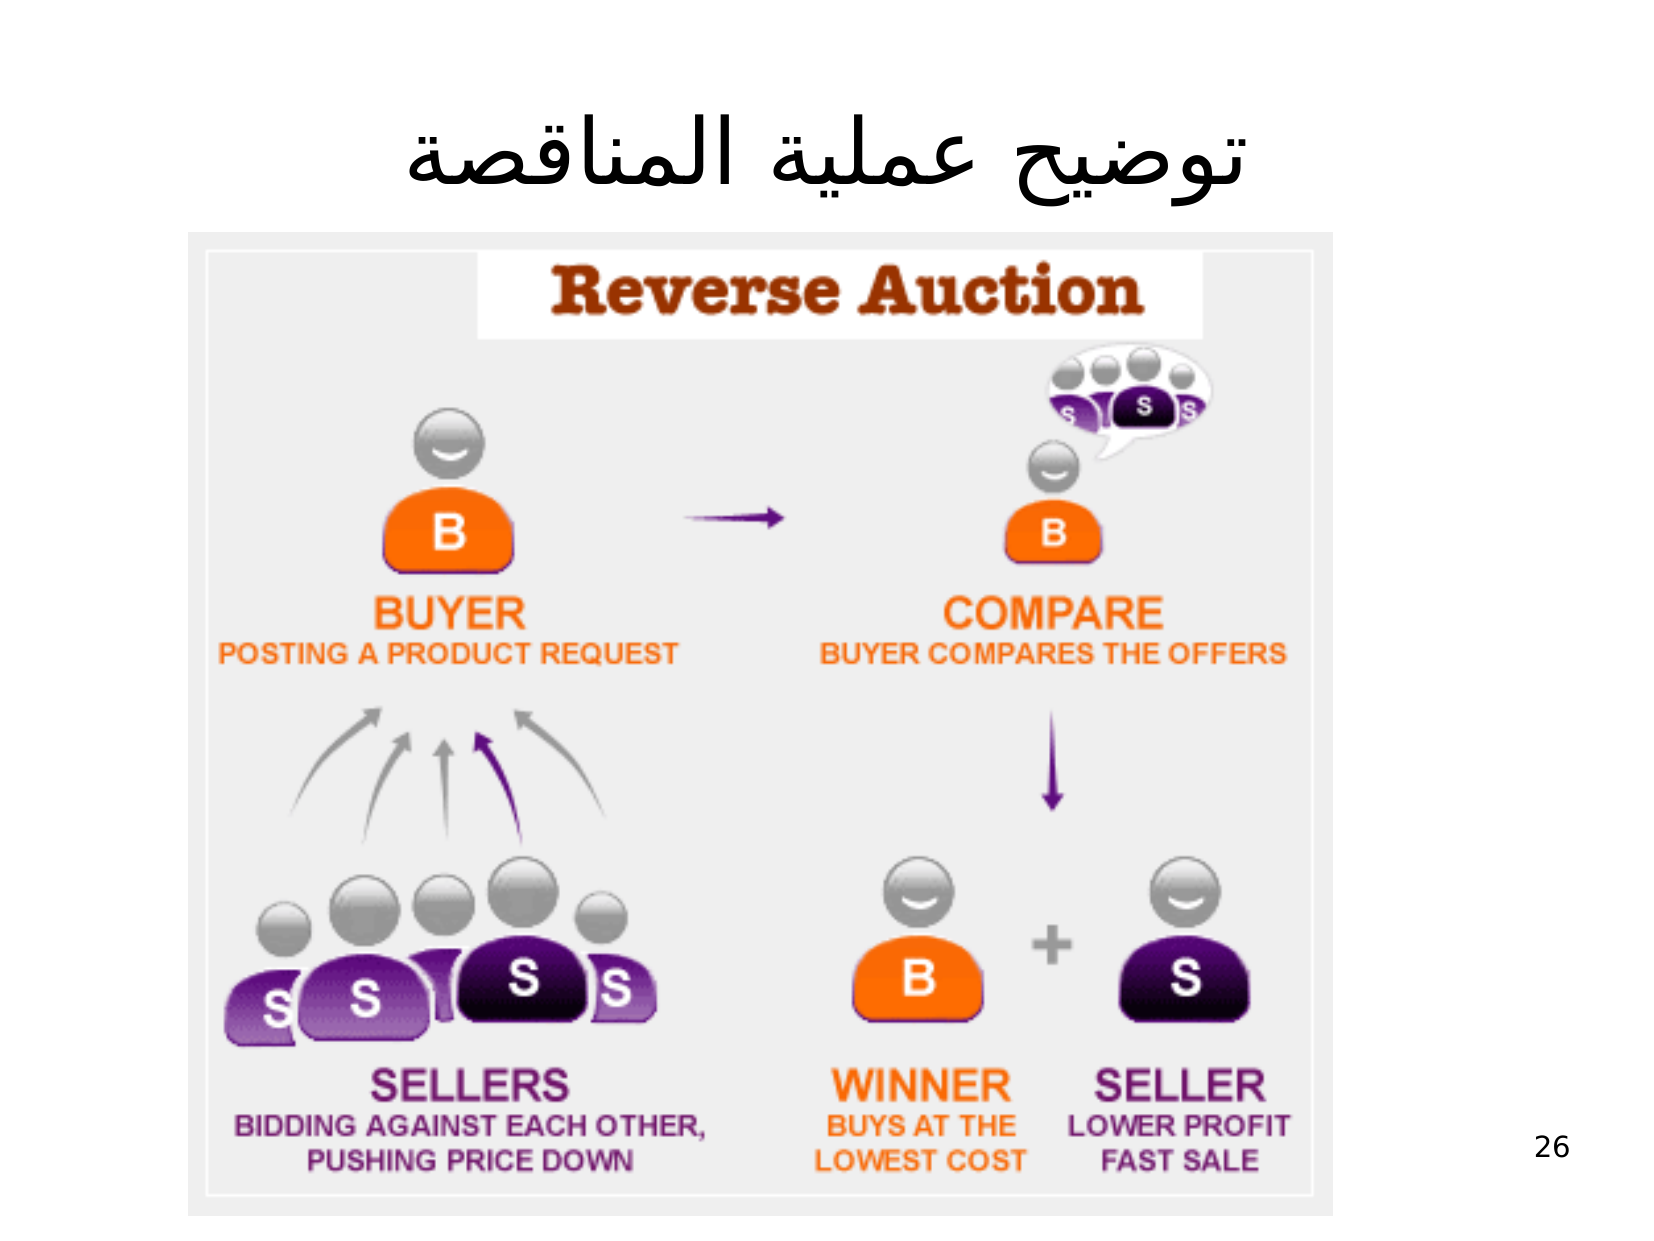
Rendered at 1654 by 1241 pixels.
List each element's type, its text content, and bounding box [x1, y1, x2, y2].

title توضيح عملية المناقصة [82, 49, 1571, 257]
picture [188, 232, 1333, 1216]
